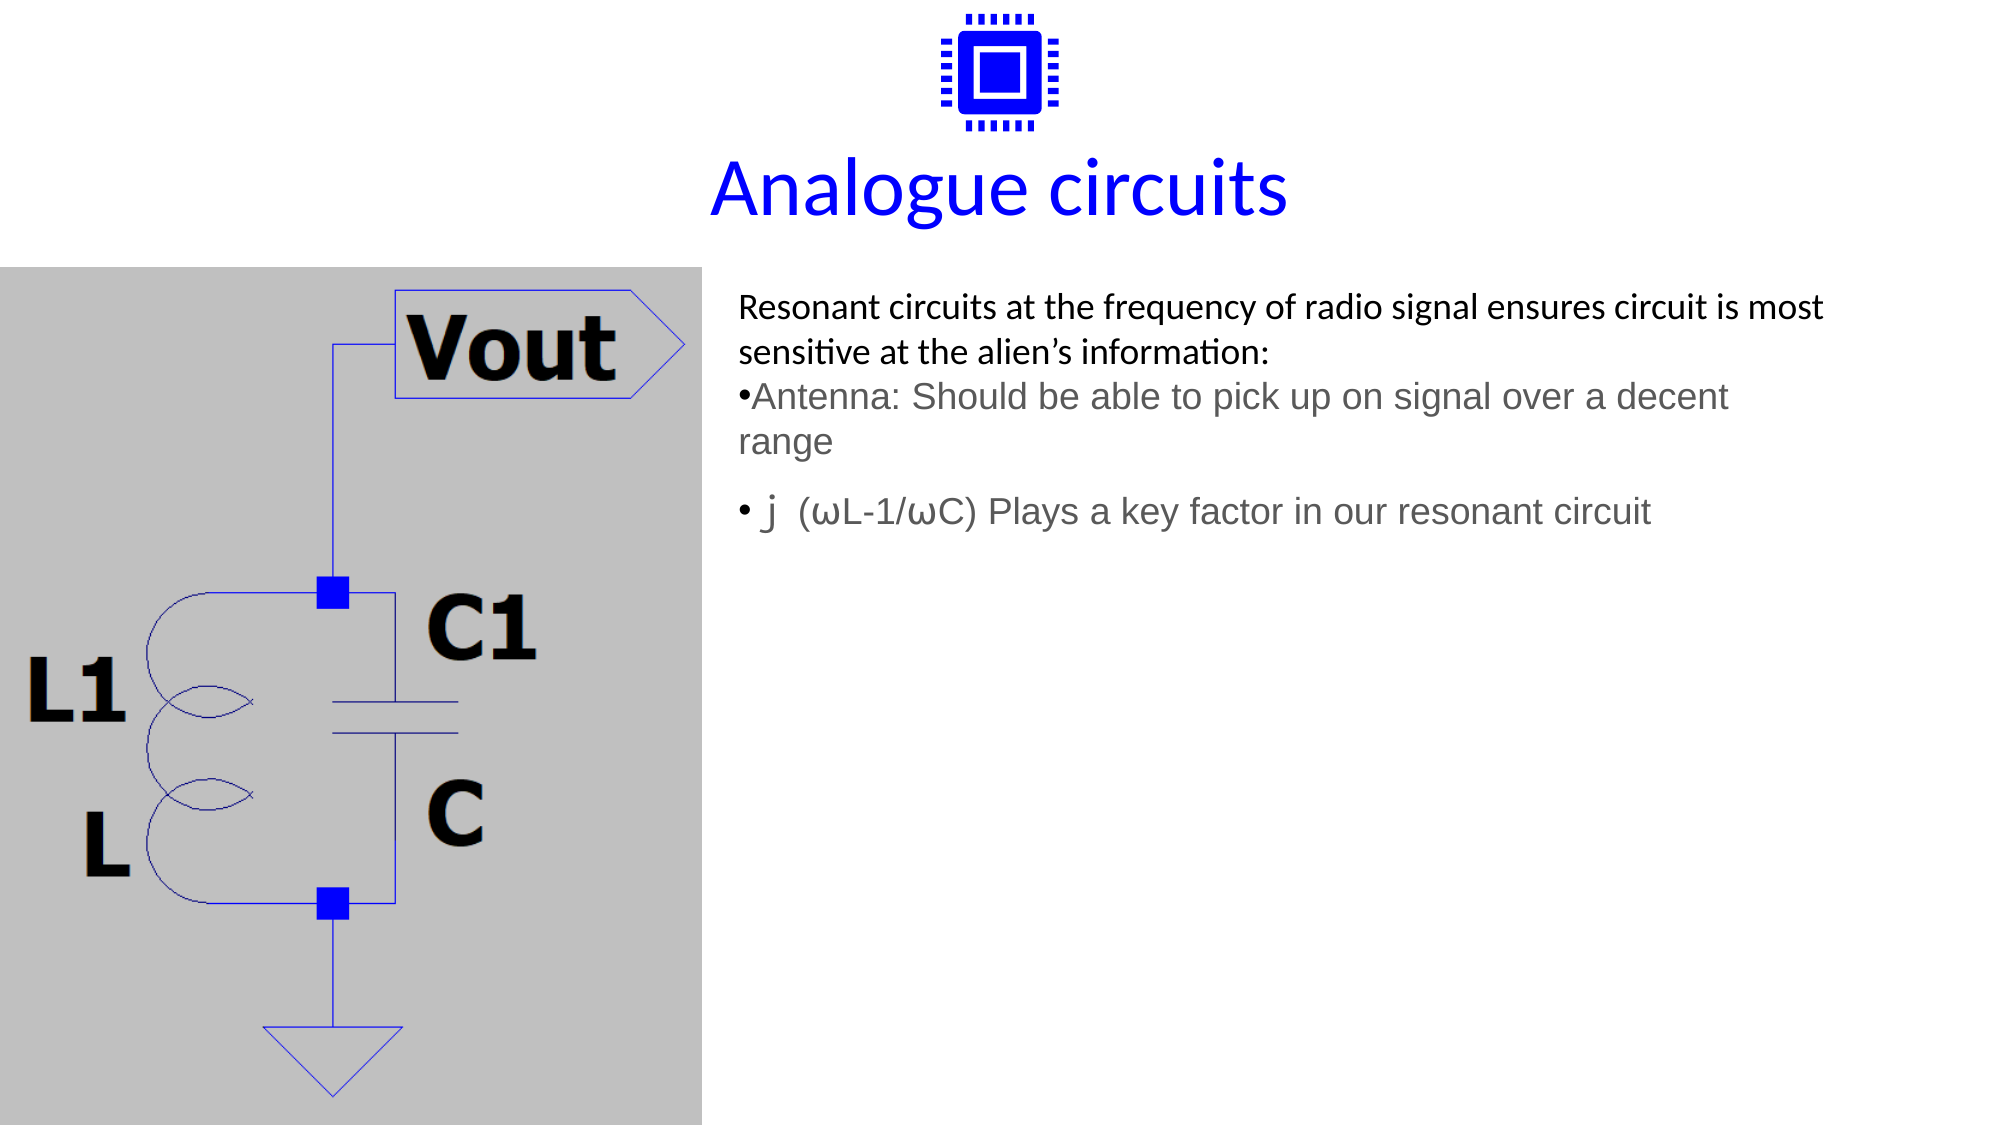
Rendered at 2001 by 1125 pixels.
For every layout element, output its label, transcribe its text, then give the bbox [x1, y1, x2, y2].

text_box Resonant circuits at the frequency of radio signal ensures circuit is most sensitive at the alien’s information: Antenna: Should be able to pick up on signal over a decent range ｊ(⍵L-1/⍵C) Plays a key factor in our resonant circuit [723, 274, 1844, 588]
picture [924, 0, 1075, 148]
picture [0, 267, 2000, 1125]
text_box Analogue circuits [344, 124, 1656, 241]
